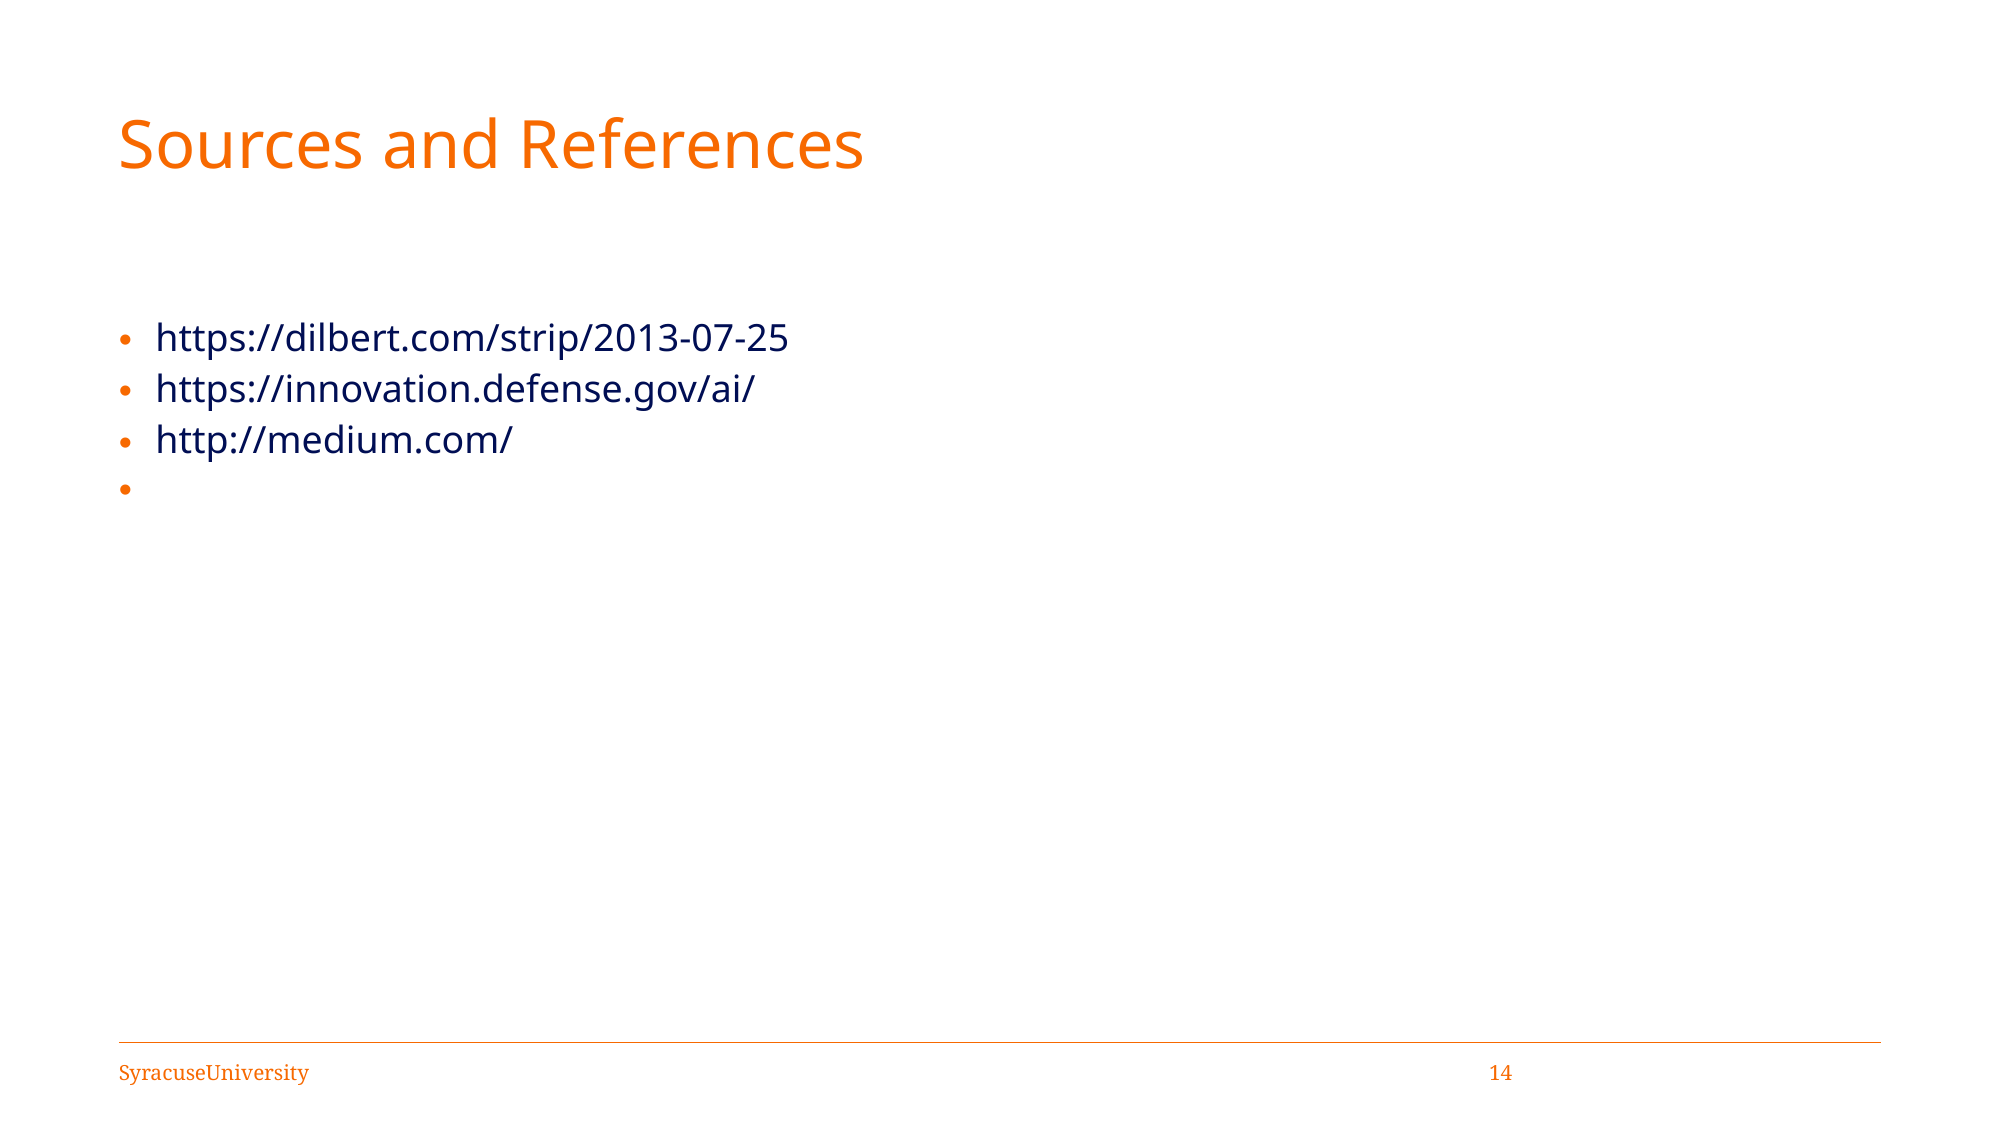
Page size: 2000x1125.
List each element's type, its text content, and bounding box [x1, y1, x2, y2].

title Sources and References [118, 110, 1882, 173]
list https://dilbert.com/strip/2013-07-25 https://innovation.defense.gov/ai/ http://medium.com/ [118, 314, 1882, 982]
